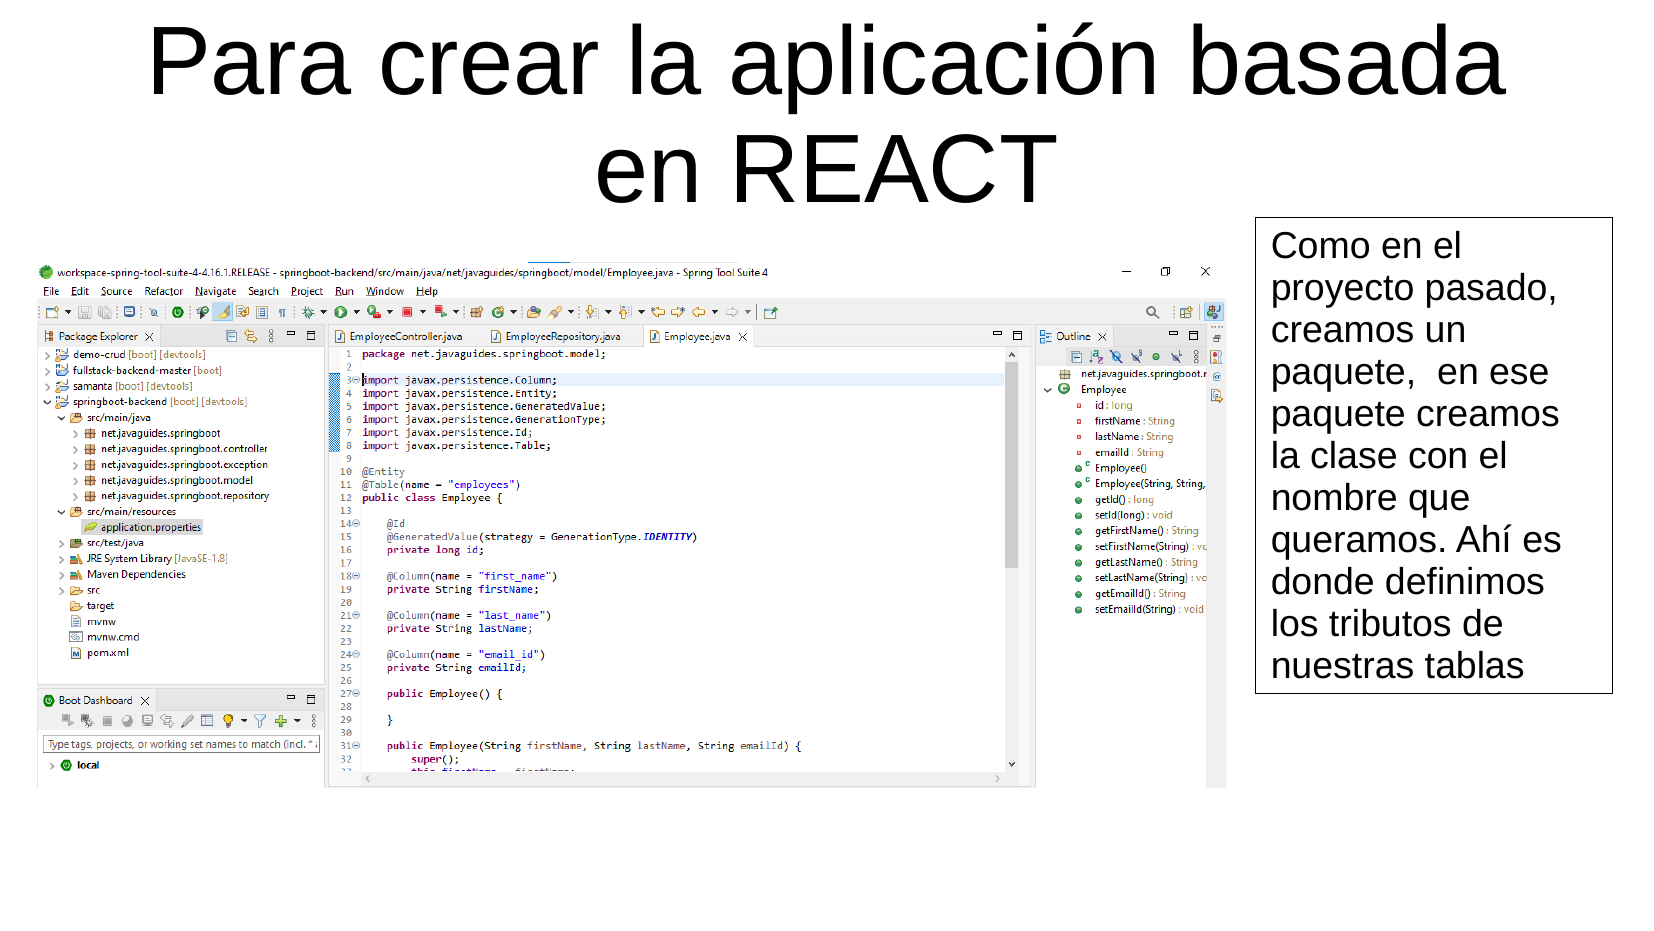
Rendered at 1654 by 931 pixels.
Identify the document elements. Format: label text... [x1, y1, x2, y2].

text_box Como en el proyecto pasado, creamos un paquete, en ese paquete creamos la clase con el nombre que queramos. Ahí es donde definimos los tributos de nuestras tablas [1255, 217, 1613, 694]
picture [37, 262, 1227, 788]
title Para crear la aplicación basada en REACT [82, 6, 1571, 224]
